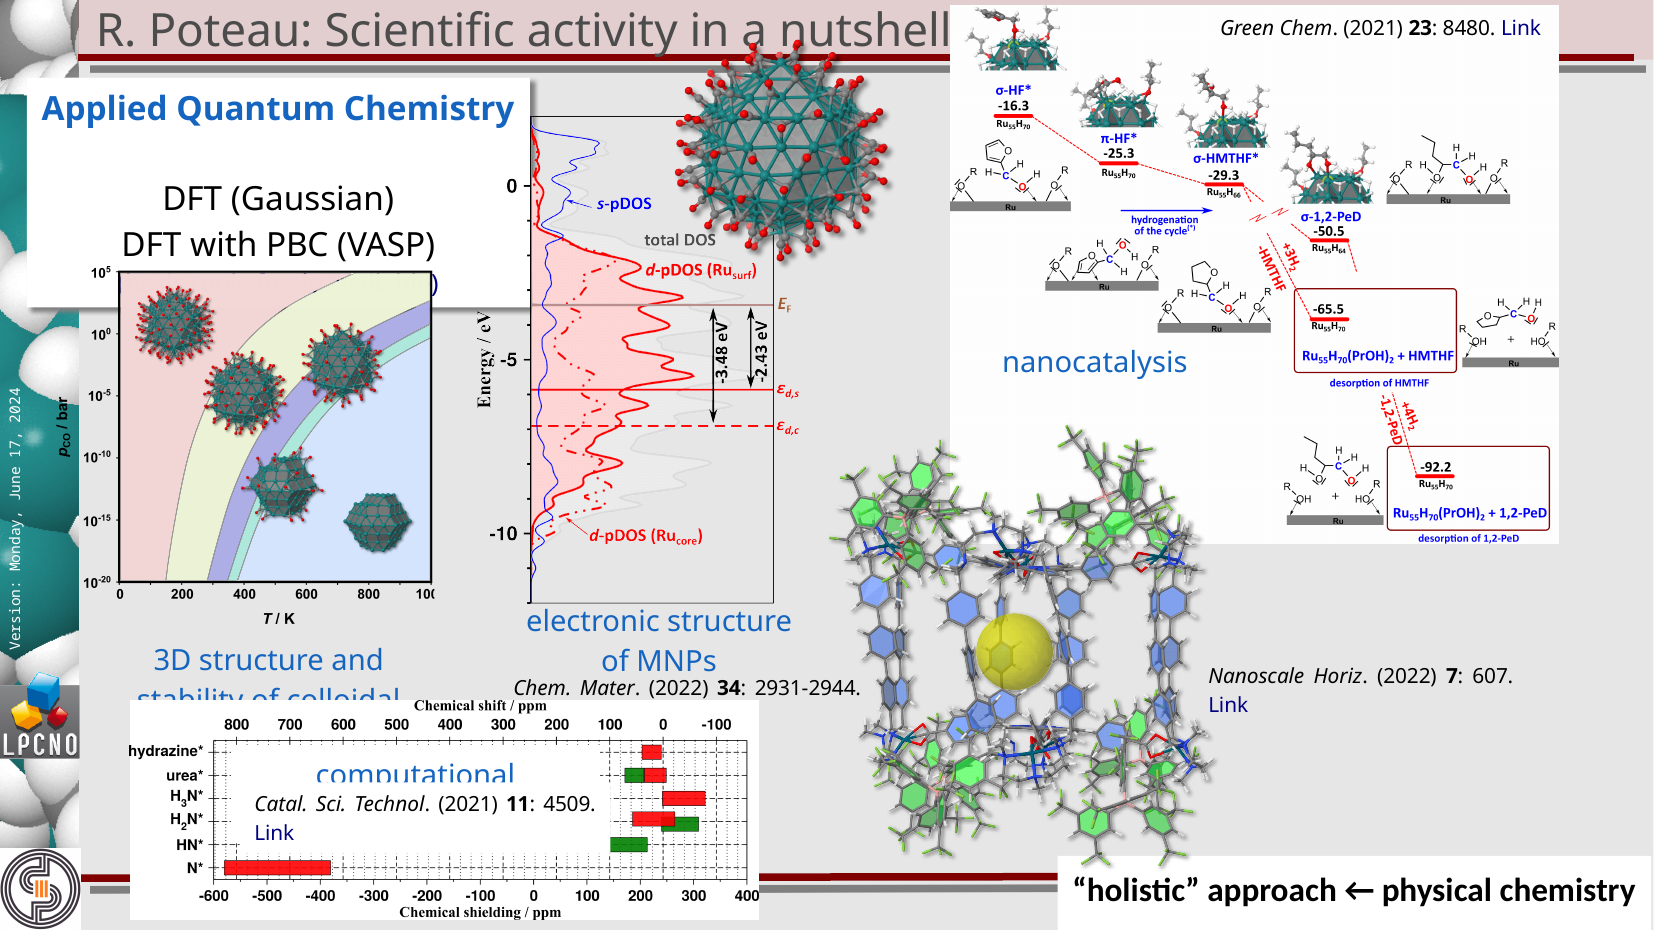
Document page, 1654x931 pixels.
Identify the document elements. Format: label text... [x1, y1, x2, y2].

text_box Applied Quantum Chemistry DFT (Gaussian) DFT with PBC (VASP) (basic tools freely available) [26, 77, 435, 255]
text_box electronic structure of MNPs [496, 604, 771, 667]
picture [129, 700, 759, 920]
text_box “holistic” approach ← physical chemistry [1057, 855, 1652, 931]
text_box Nanoscale Horiz. (2022) 7: 607. Link [1193, 654, 1529, 703]
picture [477, 5, 1559, 921]
picture [0, 0, 435, 930]
text_box 3D structure and stability of colloidal MNPs [106, 632, 432, 706]
text_box Green Chem. (2021) 23: 8480. Link [1219, 12, 1551, 38]
text_box Catal. Sci. Technol. (2021) 11: 4509. Link [239, 782, 611, 822]
text_box nanocatalysis [932, 333, 1258, 381]
text_box computational spectroscopy [231, 746, 600, 792]
text_box Chem. Mater. (2022) 34: 2931-2944. Link [498, 666, 771, 706]
title R. Poteau: Scientific activity in a nutshell [78, 0, 1654, 58]
